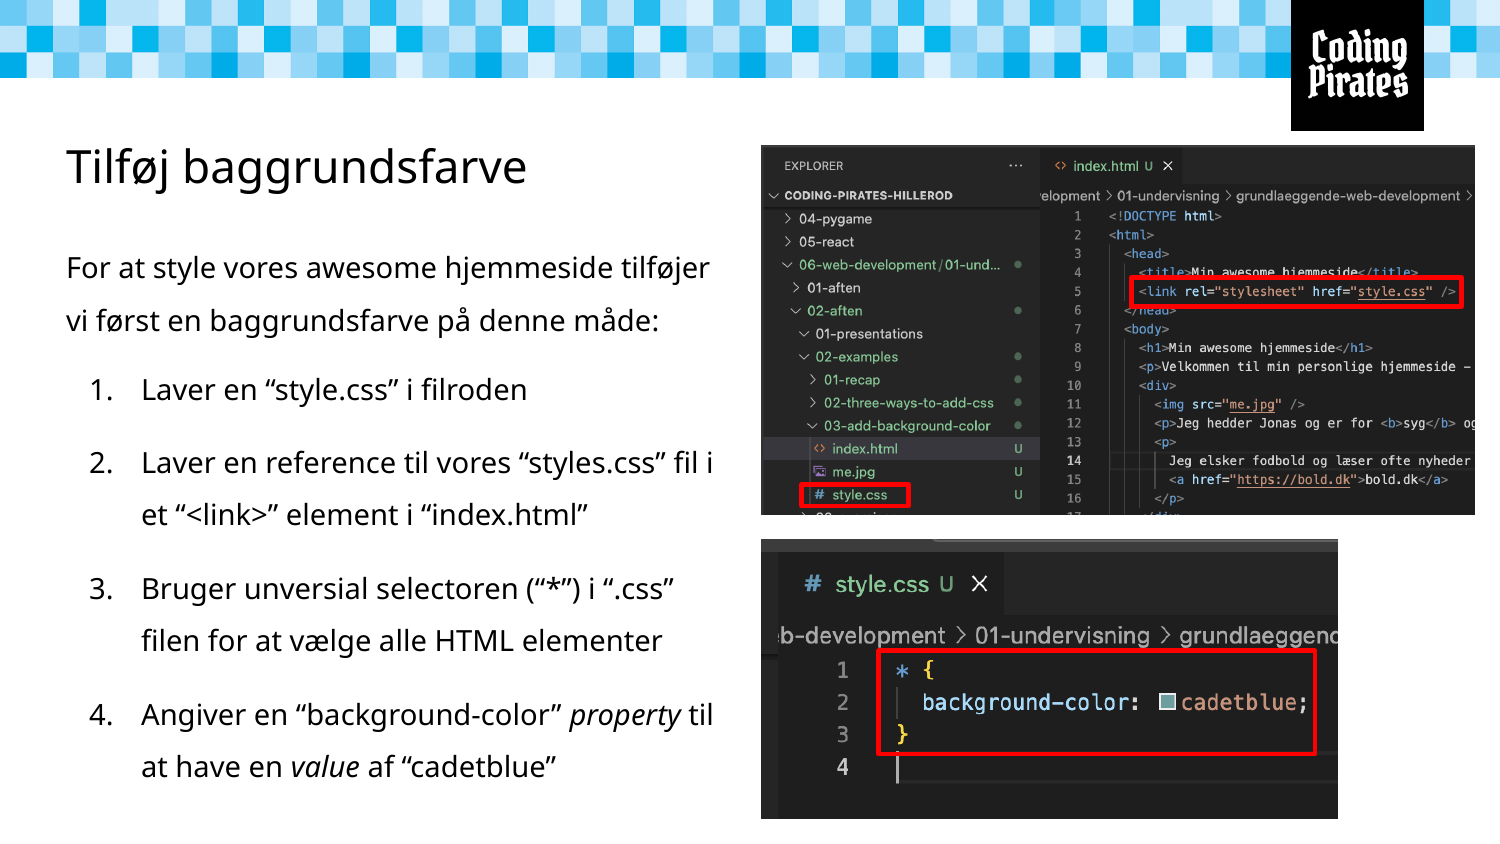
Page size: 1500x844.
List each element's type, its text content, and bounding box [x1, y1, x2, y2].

picture [761, 539, 1338, 819]
title Tilføj baggrundsfarve [51, 123, 1223, 217]
picture [0, 0, 1056, 78]
picture [1291, 0, 1424, 131]
list For at style vores awesome hjemmeside tilføjer vi først en baggrundsfarve på denne måde: Laver en “style.css” i filroden Laver en reference til vores “styles.css” fil i et “<link>” element i “index.html” Bruger unversial selectoren (“*”) i “.css” filen for at vælge alle HTML elementer Angiver en “background-color” property til at have en value af “cadetblue” [51, 216, 737, 800]
picture [761, 145, 1475, 515]
